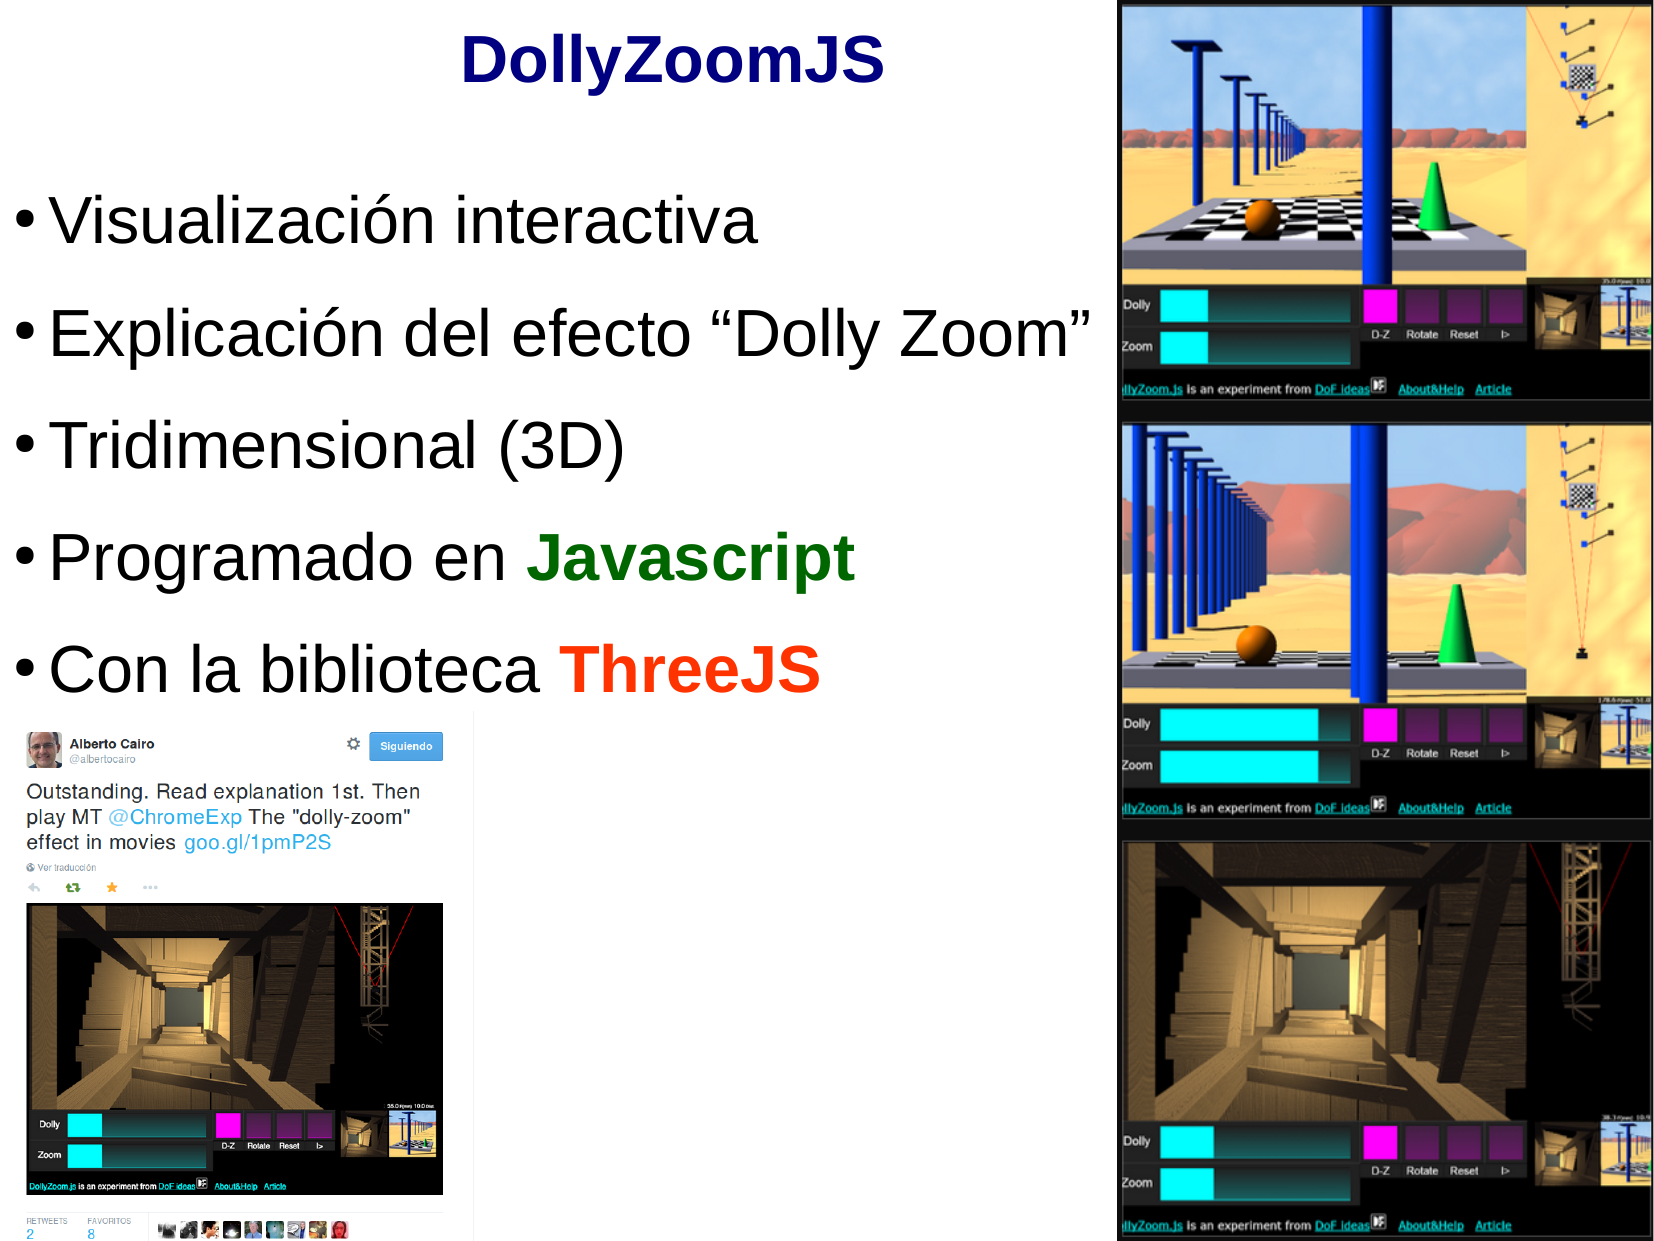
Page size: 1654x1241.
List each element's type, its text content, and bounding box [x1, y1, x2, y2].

text_box DollyZoomJS [342, 1, 1004, 119]
picture [0, 711, 474, 1241]
text_box Visualización interactiva Explicación del efecto “Dolly Zoom” Tridimensional (3D) Programado en Javascript Con la biblioteca ThreeJS [13, 141, 1117, 712]
picture [1117, 0, 1654, 1241]
